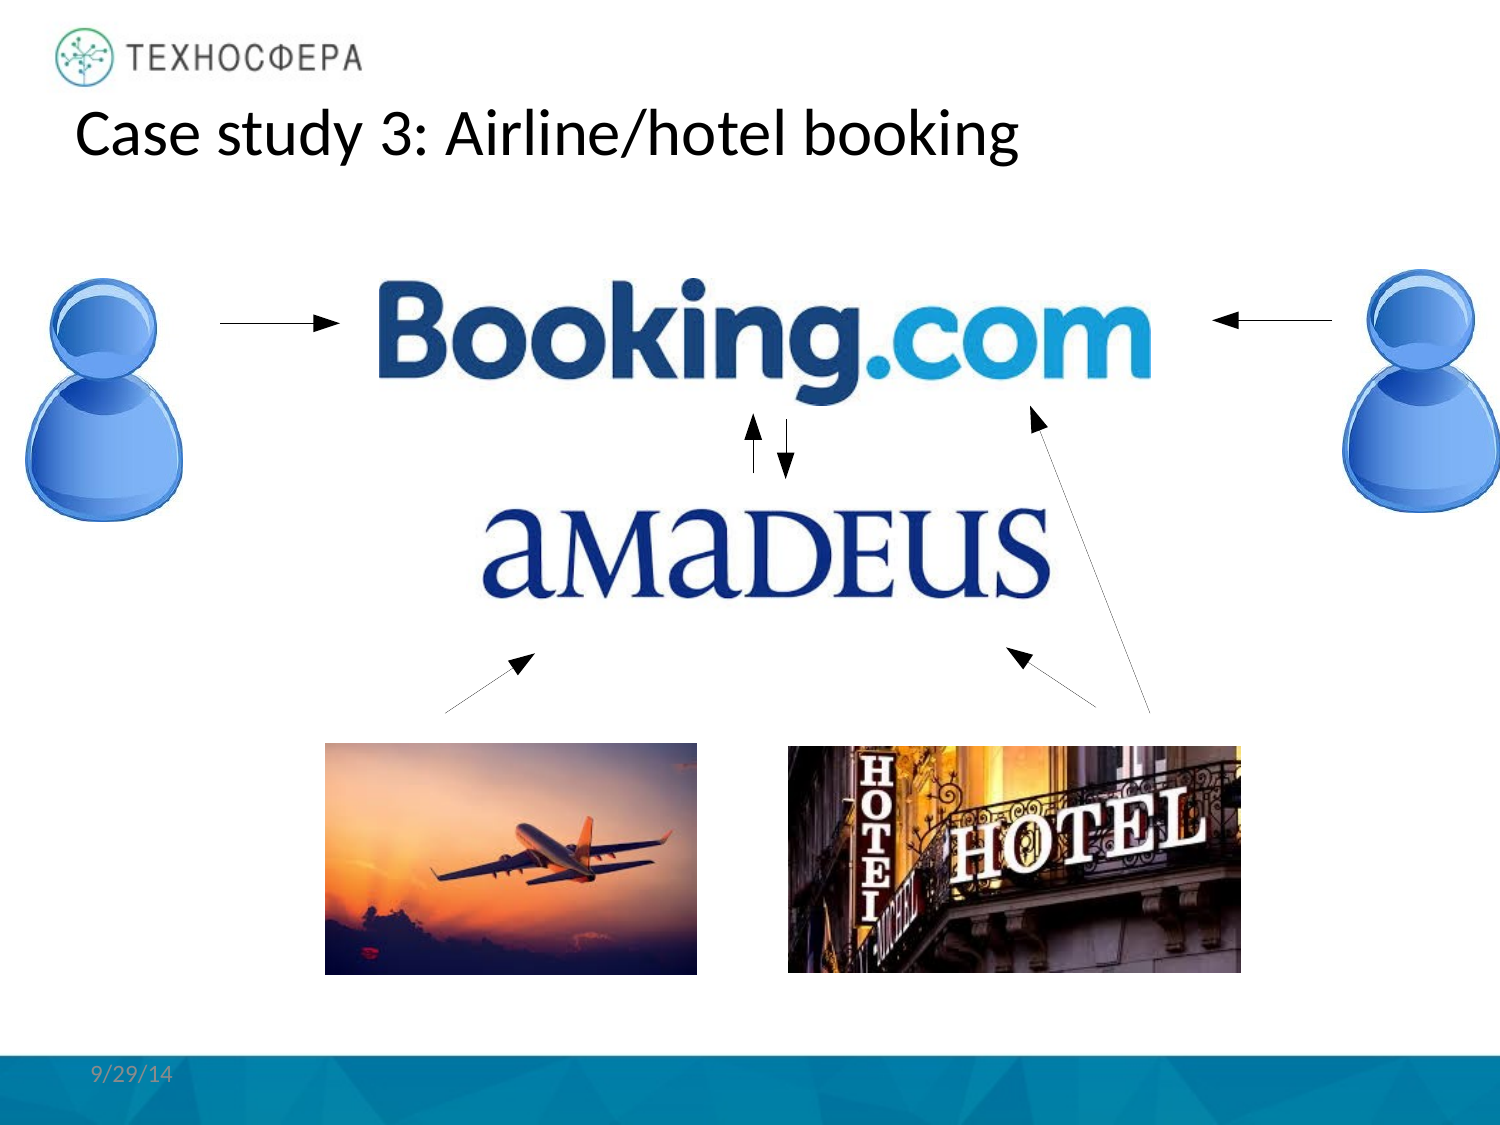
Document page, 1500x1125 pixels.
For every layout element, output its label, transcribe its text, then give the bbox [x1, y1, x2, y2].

picture [0, 0, 1500, 1057]
title Case study 3: Airline/hotel booking [75, 45, 1425, 233]
